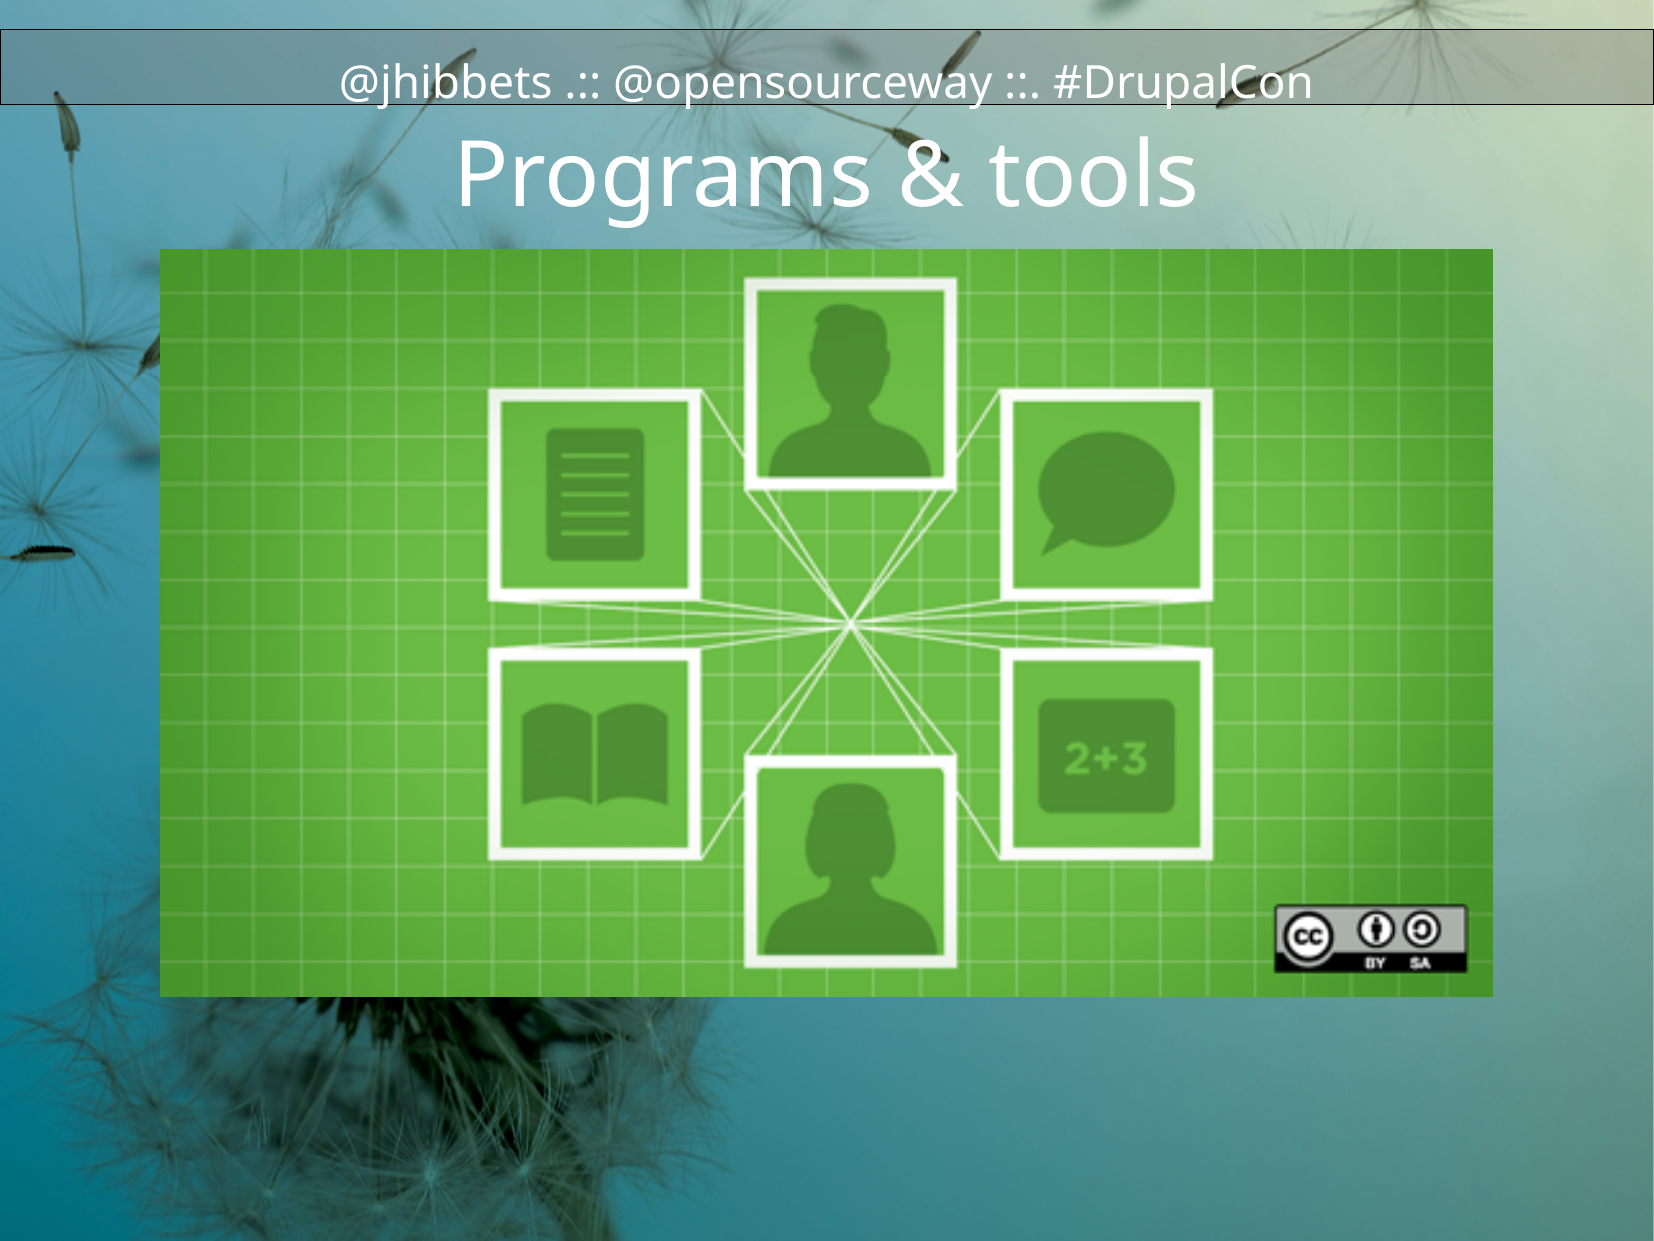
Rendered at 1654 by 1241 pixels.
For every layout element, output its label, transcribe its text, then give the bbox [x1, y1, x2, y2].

picture [0, 0, 1654, 29]
picture [0, 105, 1654, 1241]
title Programs & tools [82, 67, 1571, 275]
